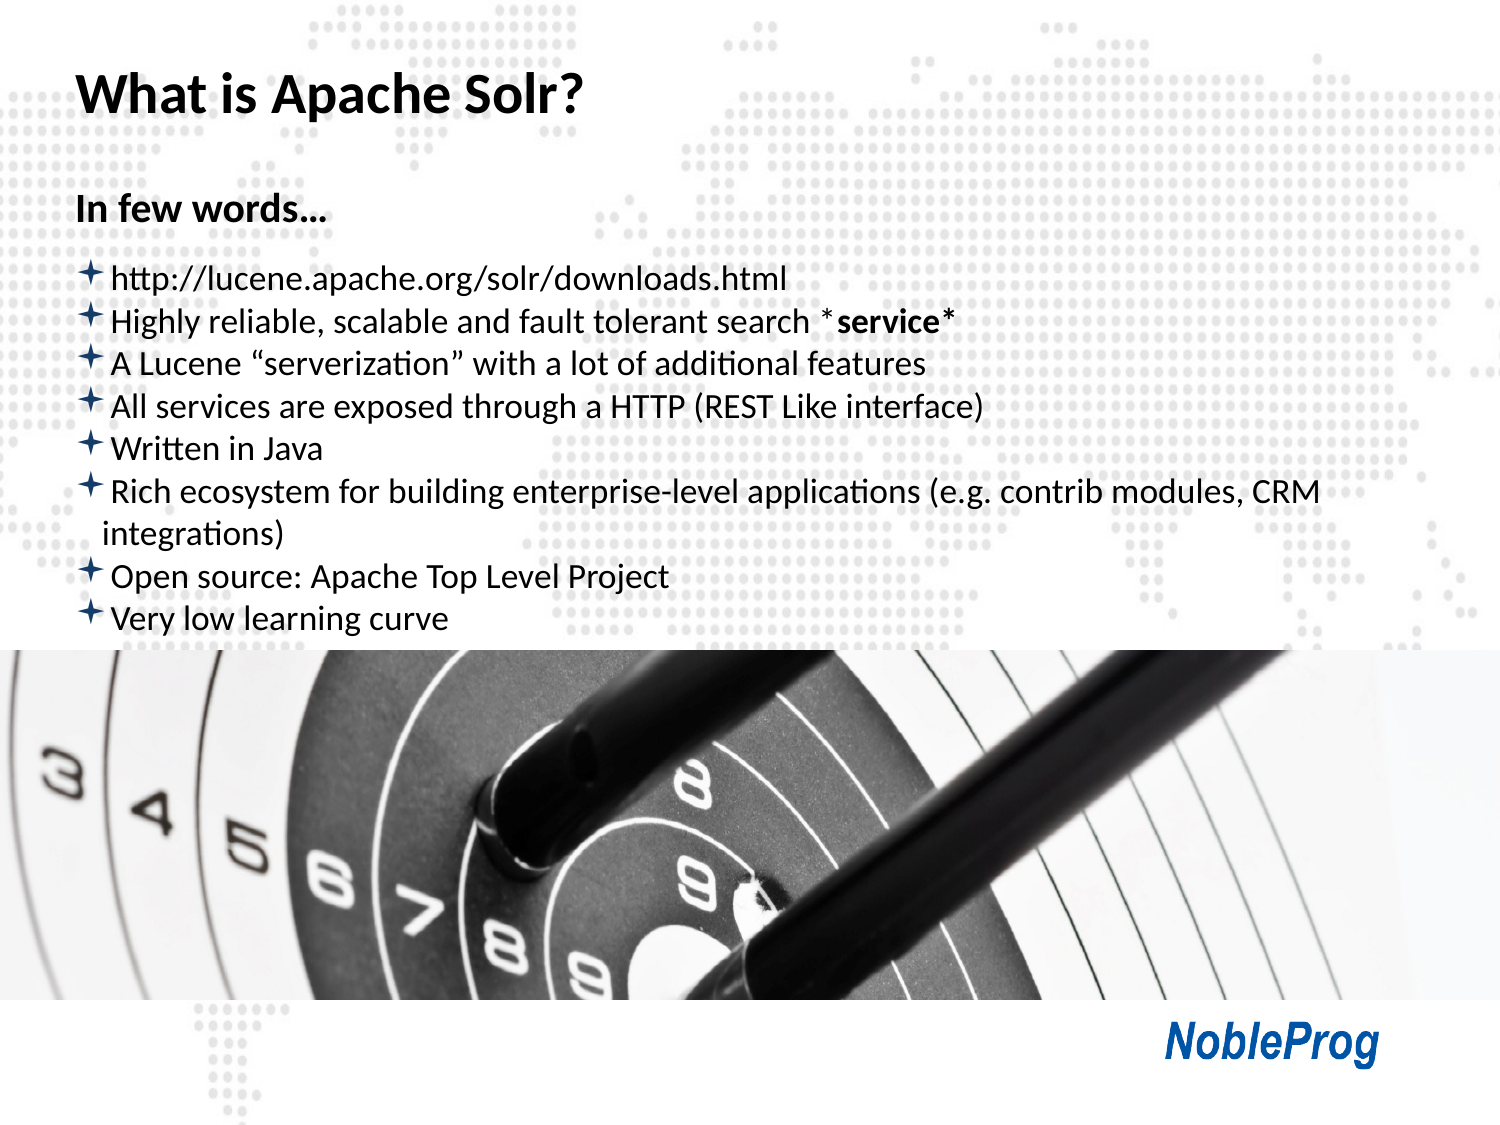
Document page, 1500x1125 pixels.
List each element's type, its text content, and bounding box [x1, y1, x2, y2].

picture [0, 0, 1500, 1125]
text_box In few words… [75, 180, 1425, 255]
text_box http://lucene.apache.org/solr/downloads.html Highly reliable, scalable and fault tolerant search *service* A Lucene “serverization” with a lot of additional features All services are exposed through a HTTP (REST Like interface) Written in Java Rich ecosystem for building enterprise-level applications (e.g. contrib modules, CRM integrations) Open source: Apache Top Level Project Very low learning curve [75, 255, 1425, 745]
text_box What is Apache Solr? [75, 55, 1425, 180]
